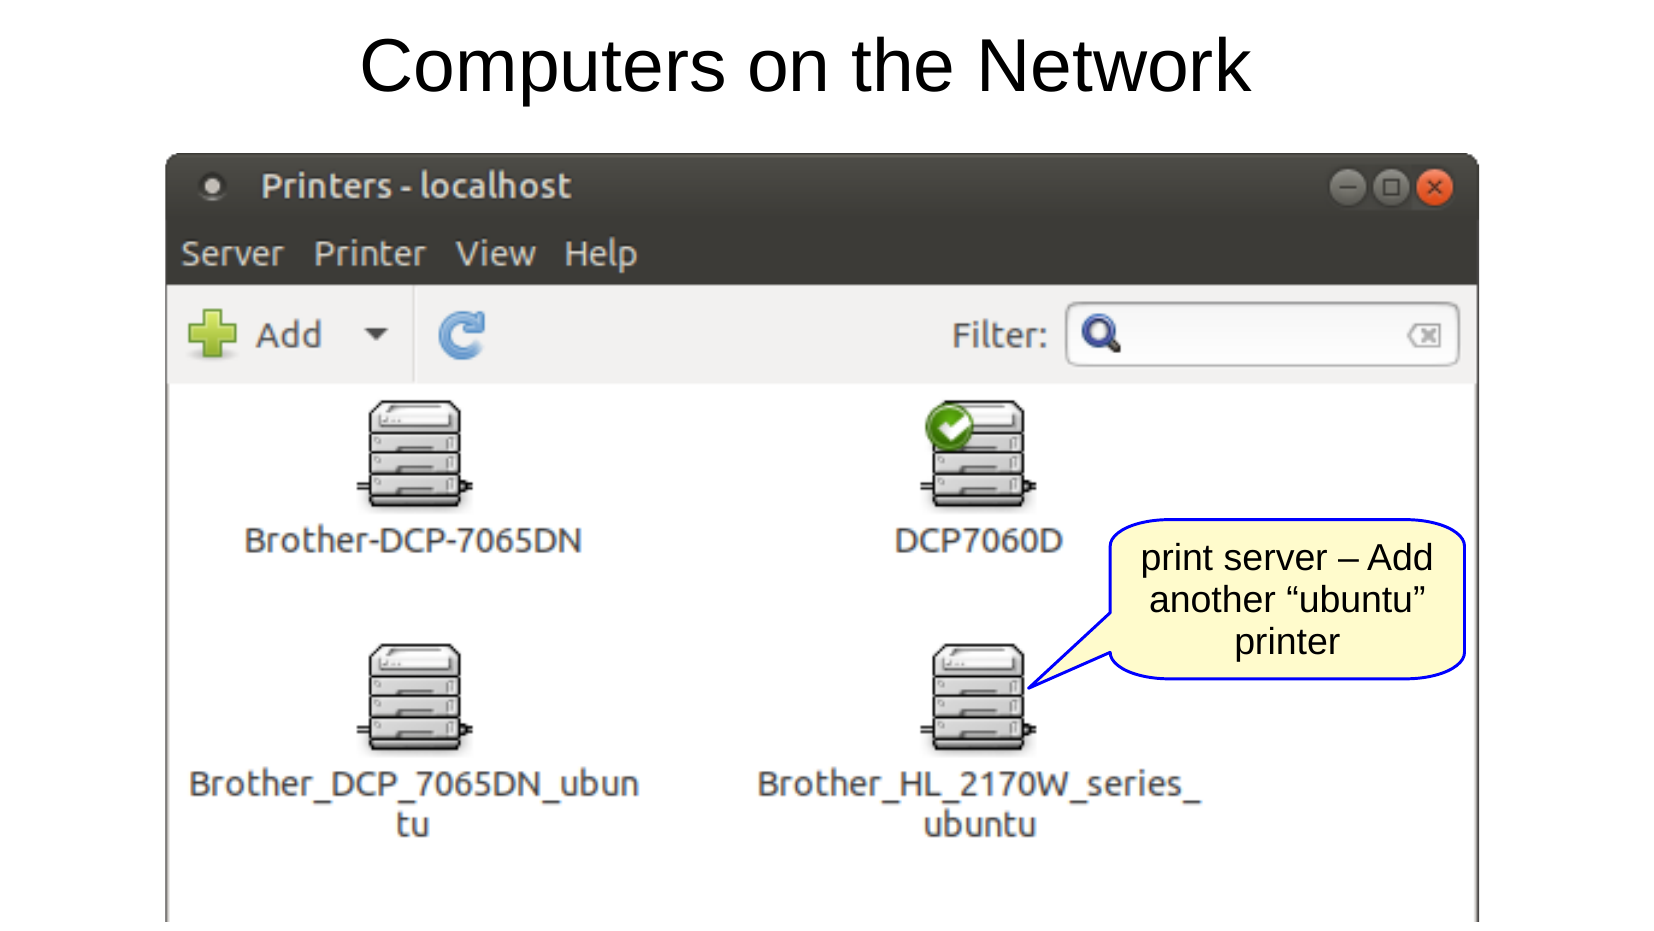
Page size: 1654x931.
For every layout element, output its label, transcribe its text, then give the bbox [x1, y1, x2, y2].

title Computers on the Network [82, 23, 1571, 108]
picture [165, 153, 1480, 922]
text_box print server – Add another “ubuntu” printer [1028, 519, 1465, 689]
